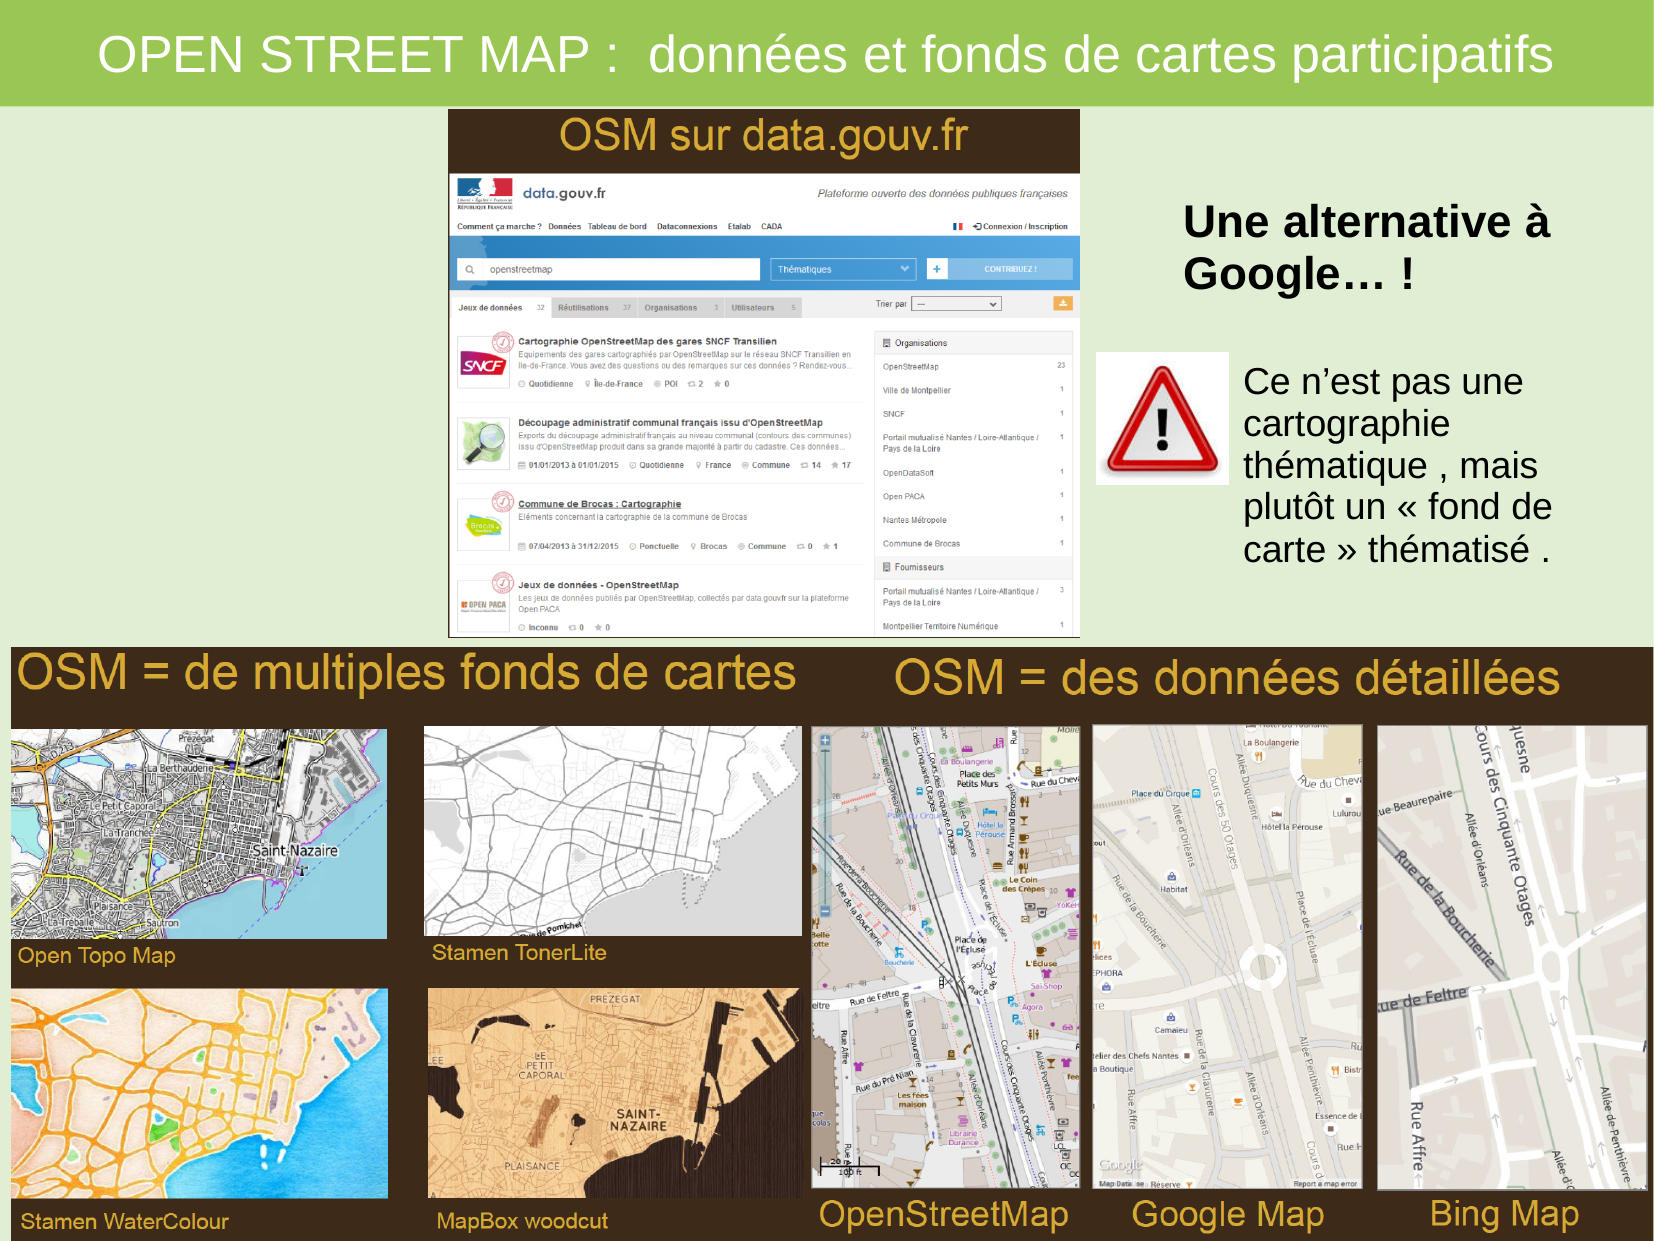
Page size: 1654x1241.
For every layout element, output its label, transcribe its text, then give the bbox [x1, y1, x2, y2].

picture [1096, 352, 1228, 485]
text_box Ce n’est pas une cartographie thématique , mais plutôt un « fond de carte » thématisé . [1228, 352, 1607, 578]
title OPEN STREET MAP : données et fonds de cartes participatifs [82, 19, 1571, 89]
picture [11, 647, 1654, 1241]
list [82, 165, 1571, 647]
picture [448, 109, 1080, 638]
text_box Une alternative à Google… ! [1169, 188, 1619, 361]
